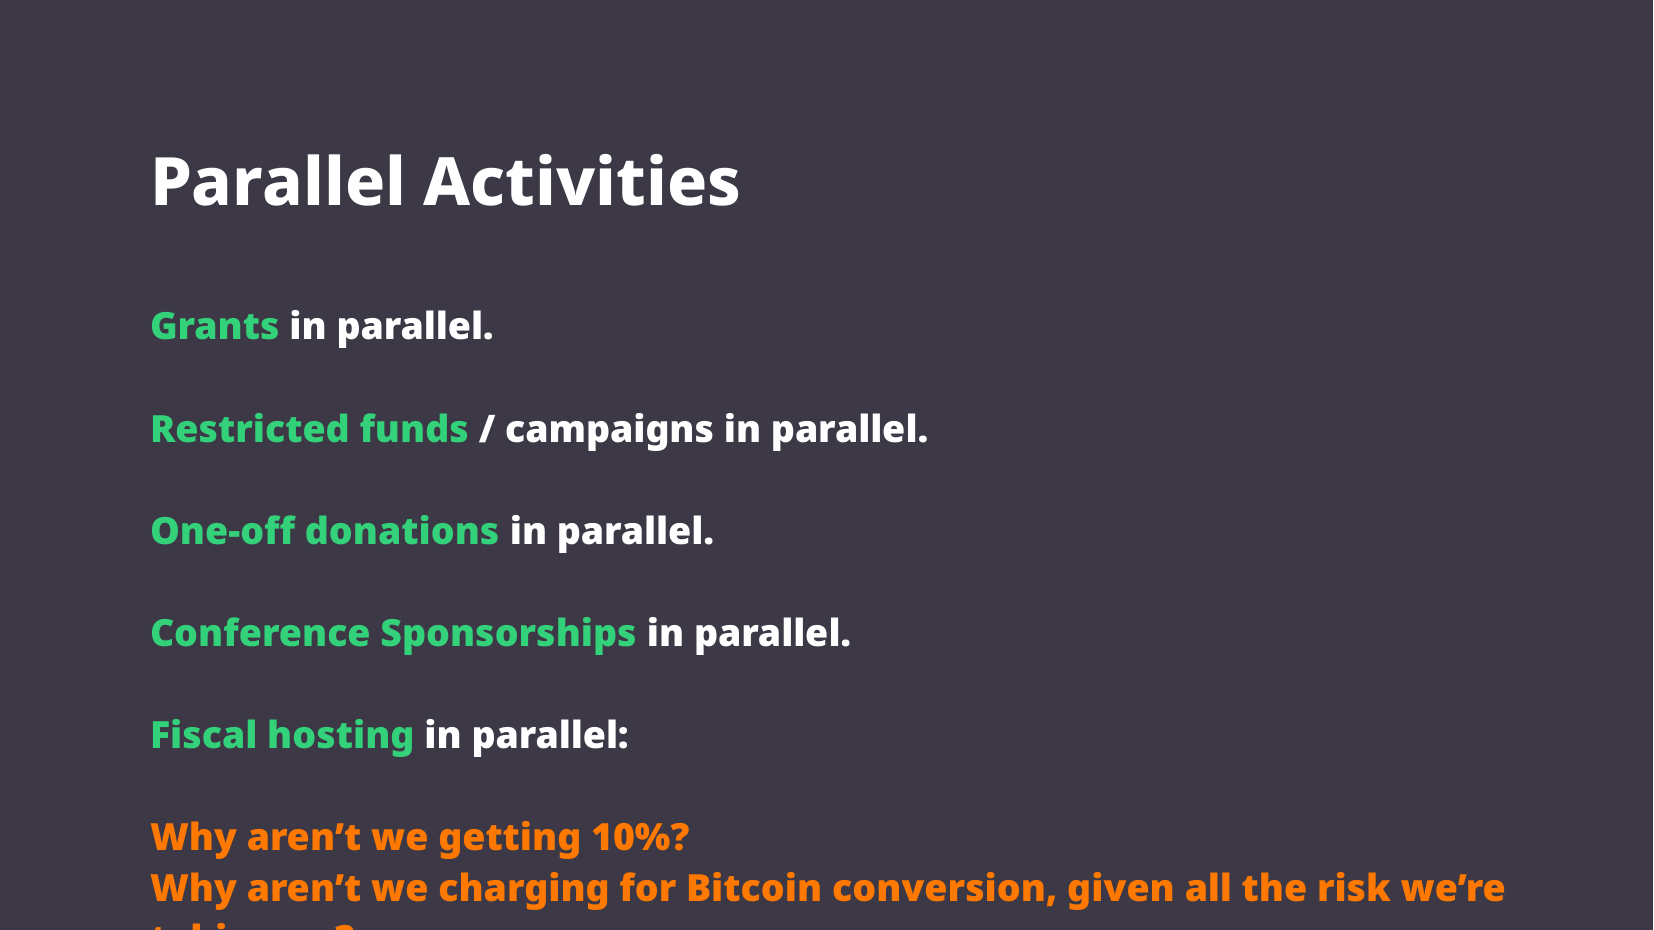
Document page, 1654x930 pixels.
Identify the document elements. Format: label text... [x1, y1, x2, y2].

title Parallel Activities [150, 63, 1426, 226]
title Grants in parallel. Restricted funds / campaigns in parallel. One-off donations in parallel. Conference Sponsorships in parallel. Fiscal hosting in parallel: Why aren’t we getting 10%? Why aren’t we charging for Bitcoin conversion, given all the risk we’re taking on? [150, 300, 1576, 843]
